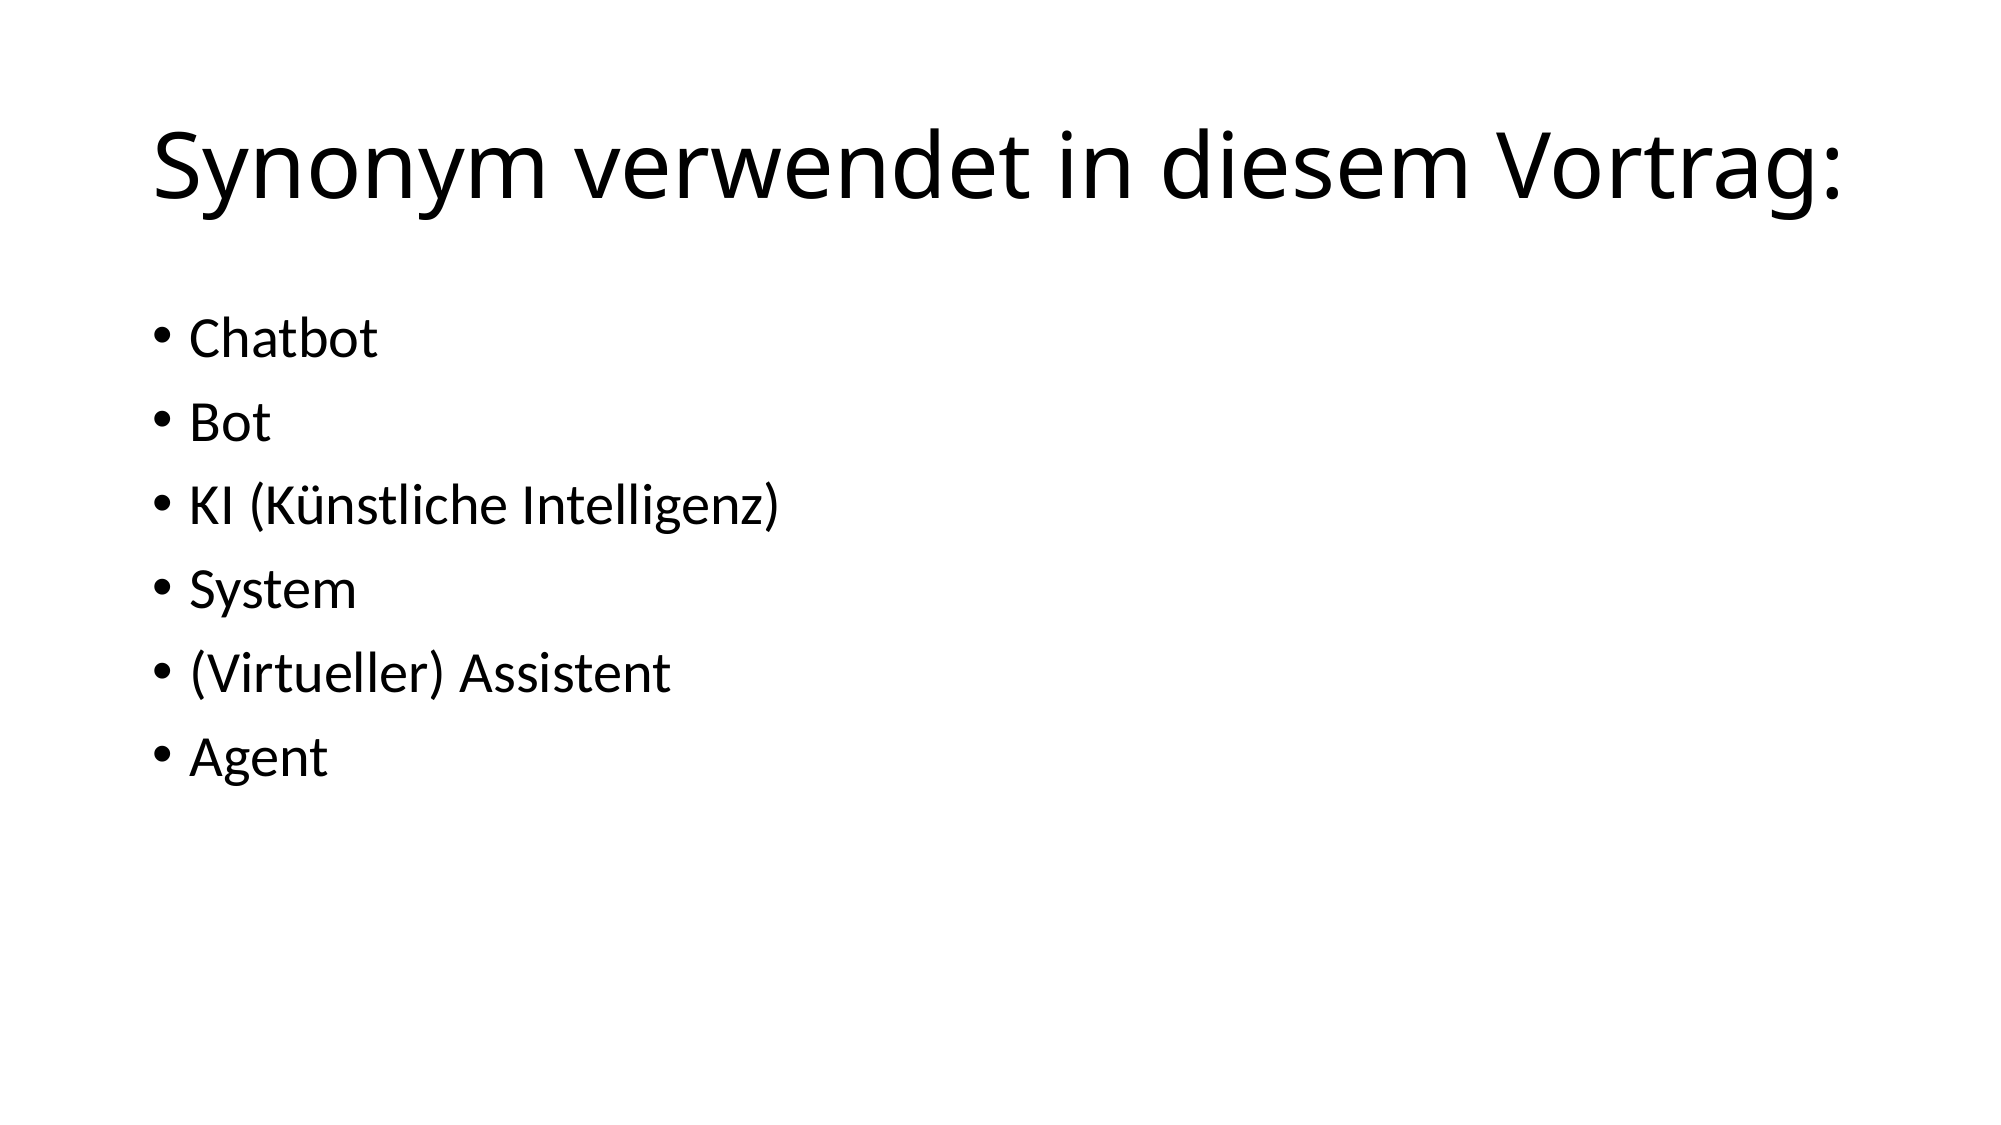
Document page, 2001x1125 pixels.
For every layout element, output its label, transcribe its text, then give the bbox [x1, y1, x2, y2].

list Chatbot Bot KI (Künstliche Intelligenz) System (Virtueller) Assistent Agent [137, 299, 1863, 1014]
title Synonym verwendet in diesem Vortrag: [137, 59, 1863, 278]
